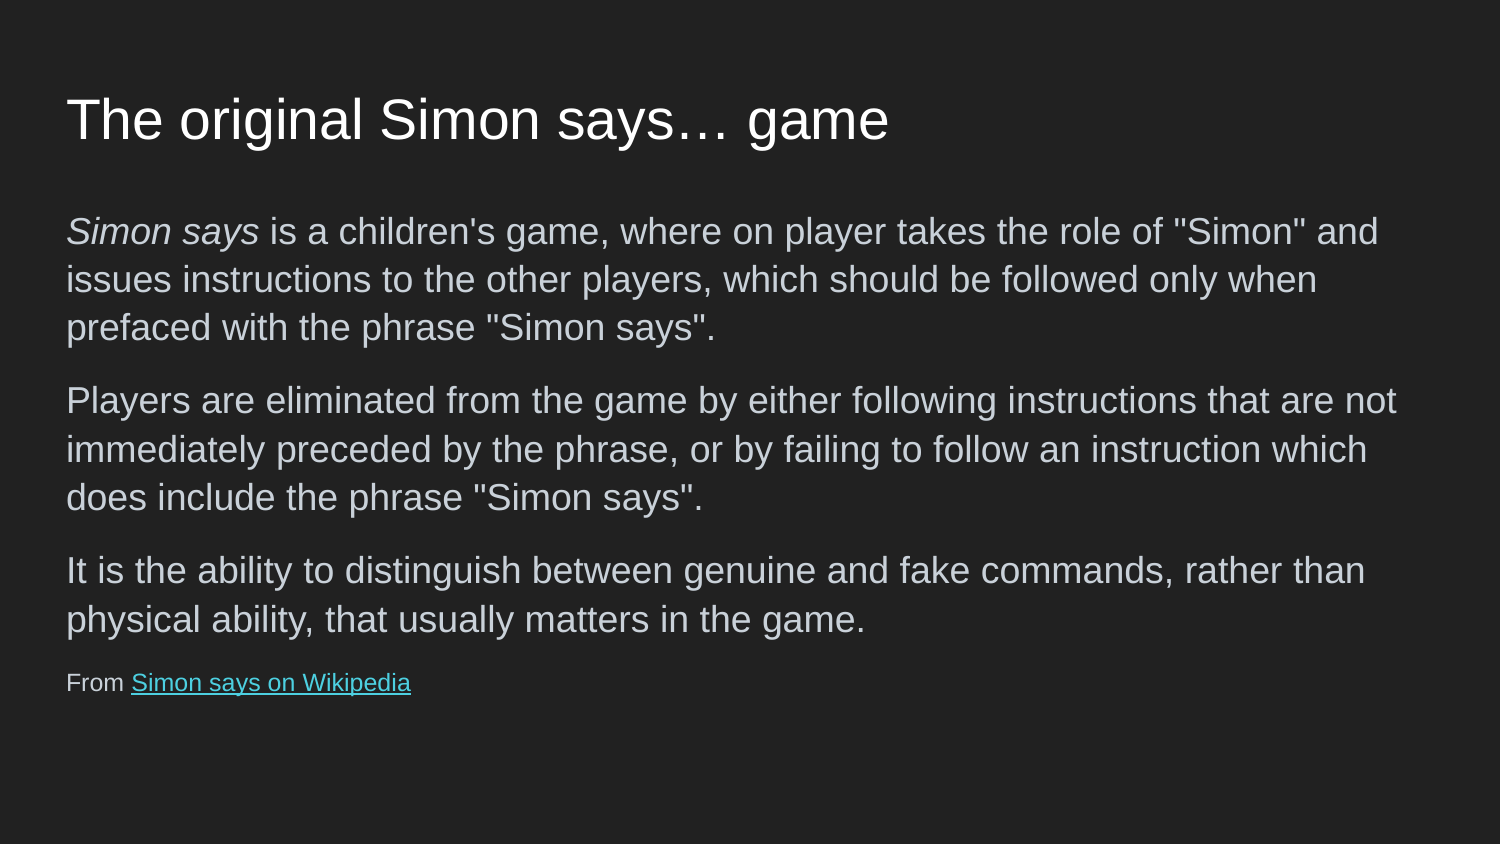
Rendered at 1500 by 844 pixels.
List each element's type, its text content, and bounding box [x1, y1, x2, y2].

list Simon says is a children's game, where on player takes the role of "Simon" and issues instructions to the other players, which should be followed only when prefaced with the phrase "Simon says". Players are eliminated from the game by either following instructions that are not immediately preceded by the phrase, or by failing to follow an instruction which does include the phrase "Simon says". It is the ability to distinguish between genuine and fake commands, rather than physical ability, that usually matters in the game. From Simon says on Wikipedia [51, 189, 1449, 805]
title The original Simon says… game [51, 72, 1449, 167]
